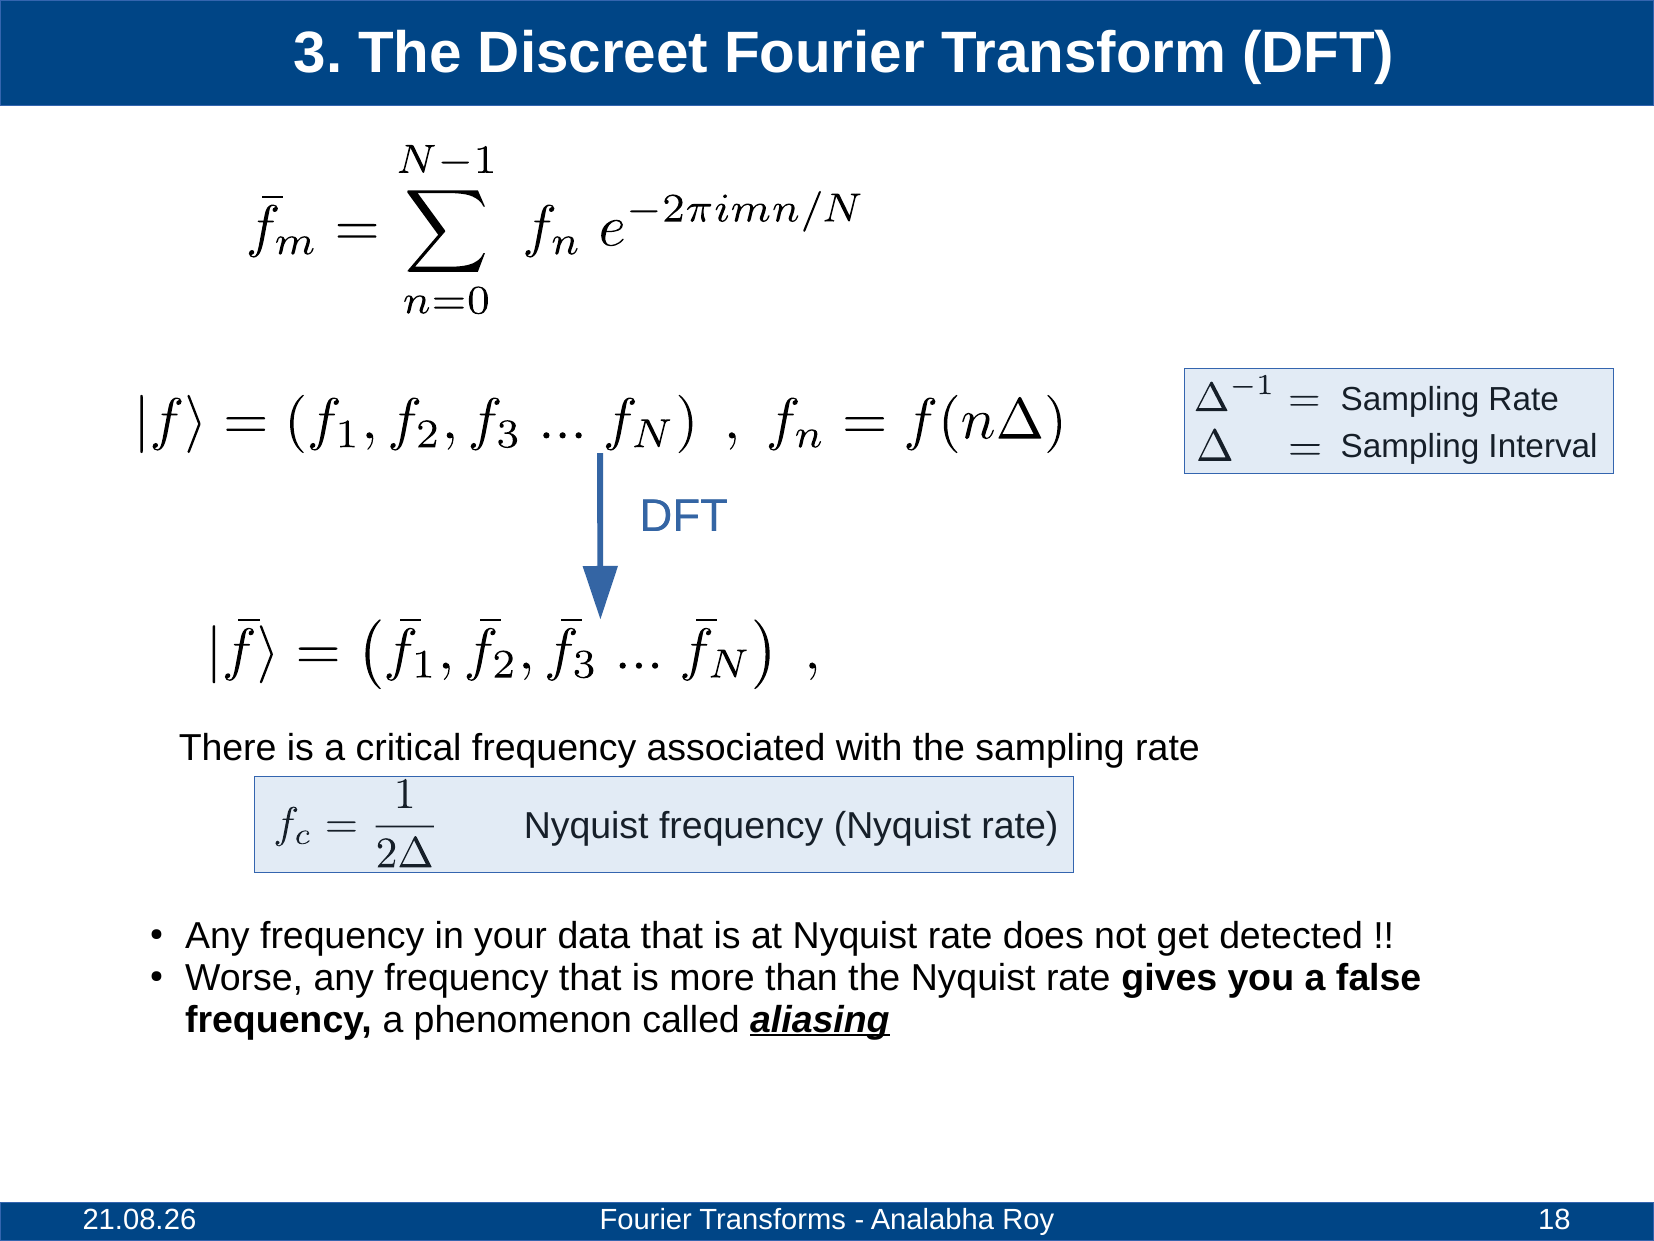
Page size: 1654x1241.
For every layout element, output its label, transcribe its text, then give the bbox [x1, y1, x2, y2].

text_box Any frequency in your data that is at Nyquist rate does not get detected !! Worse, any frequency that is more than the Nyquist rate gives you a false frequency, a phenomenon called aliasing [135, 906, 1447, 1048]
text_box [1184, 368, 1614, 474]
text_box There is a critical frequency associated with the sampling rate [163, 719, 1561, 806]
text_box DFT [624, 482, 775, 570]
text_box [133, 394, 1067, 454]
text_box [245, 144, 863, 315]
text_box [205, 619, 821, 690]
title 3. The Discreet Fourier Transform (DFT) [0, 0, 1654, 106]
text_box [254, 776, 1074, 873]
